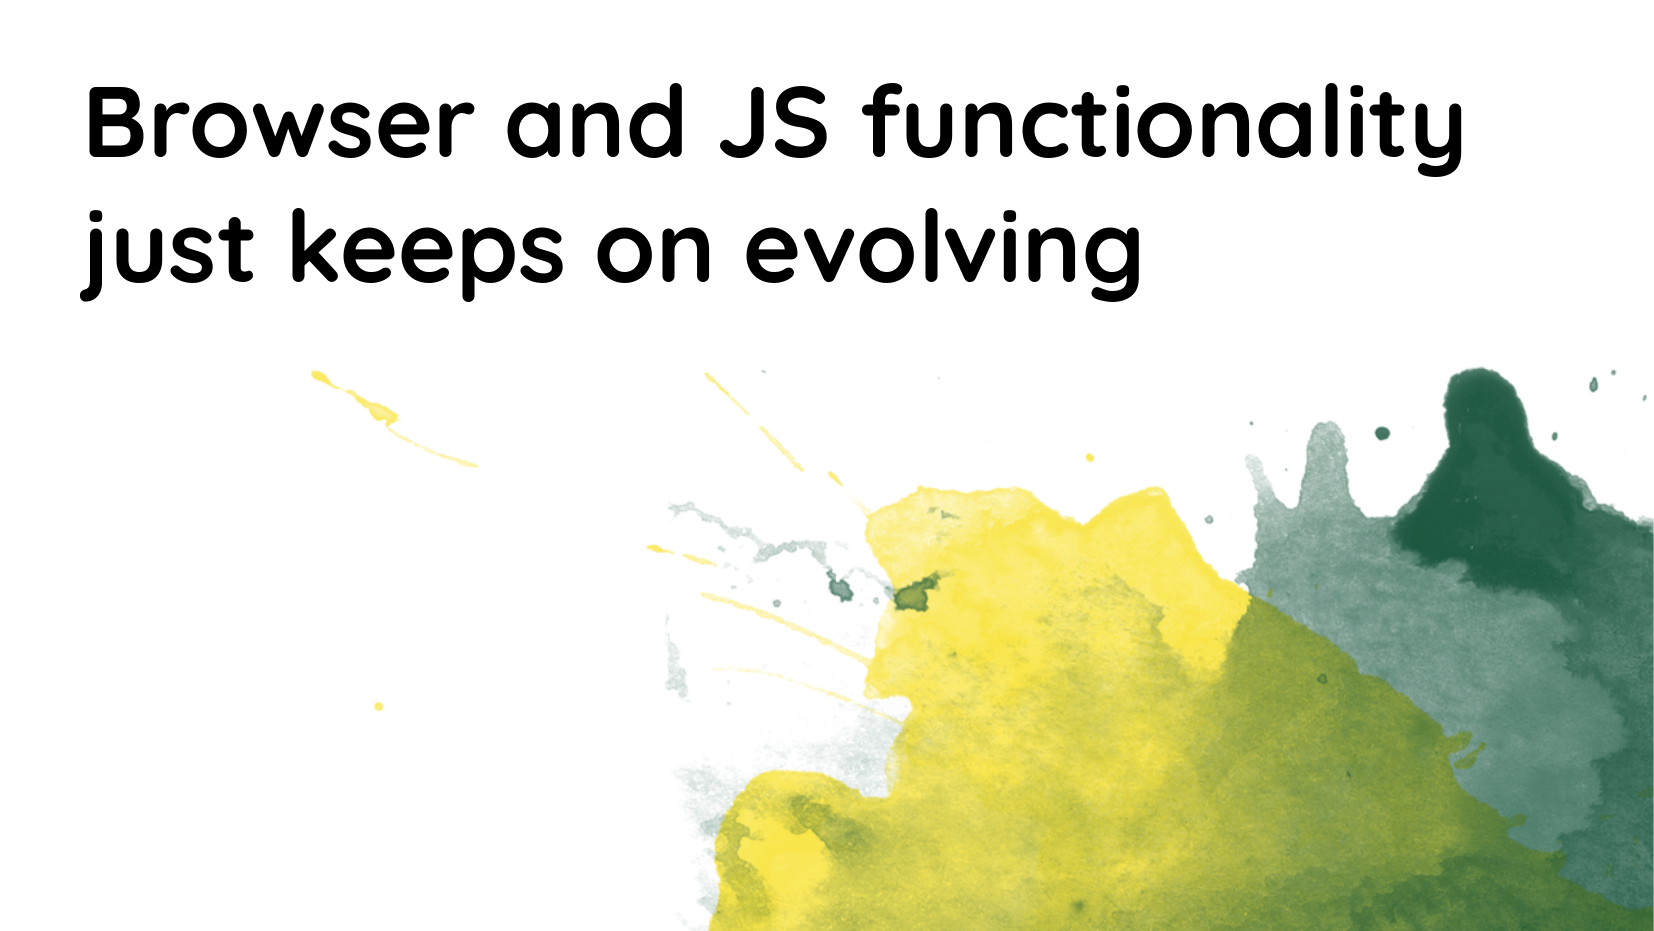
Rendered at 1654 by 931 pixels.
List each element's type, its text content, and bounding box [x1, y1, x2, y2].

picture [0, 0, 1654, 931]
title Browser and JS functionality just keeps on evolving [82, 56, 1571, 308]
